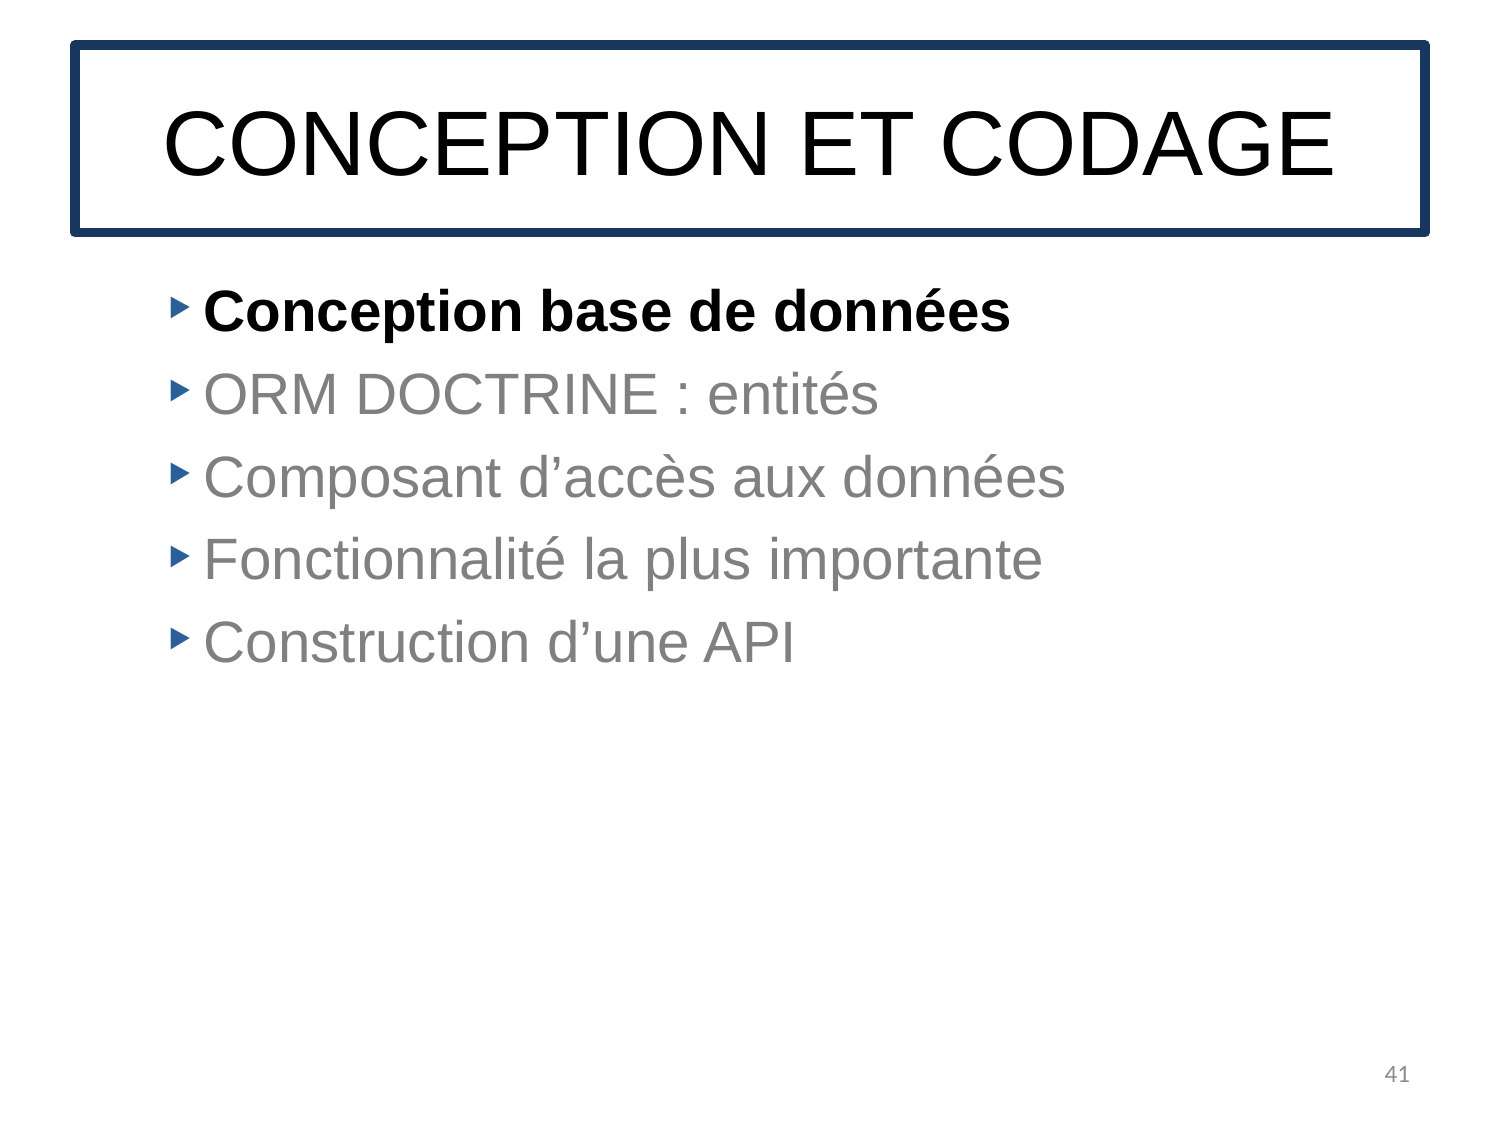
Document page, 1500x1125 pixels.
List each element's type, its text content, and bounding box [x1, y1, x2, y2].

title CONCEPTION ET CODAGE [75, 45, 1425, 233]
text_box Conception base de données ORM DOCTRINE : entités Composant d’accès aux données Fonctionnalité la plus importante Construction d’une API [153, 271, 1382, 780]
